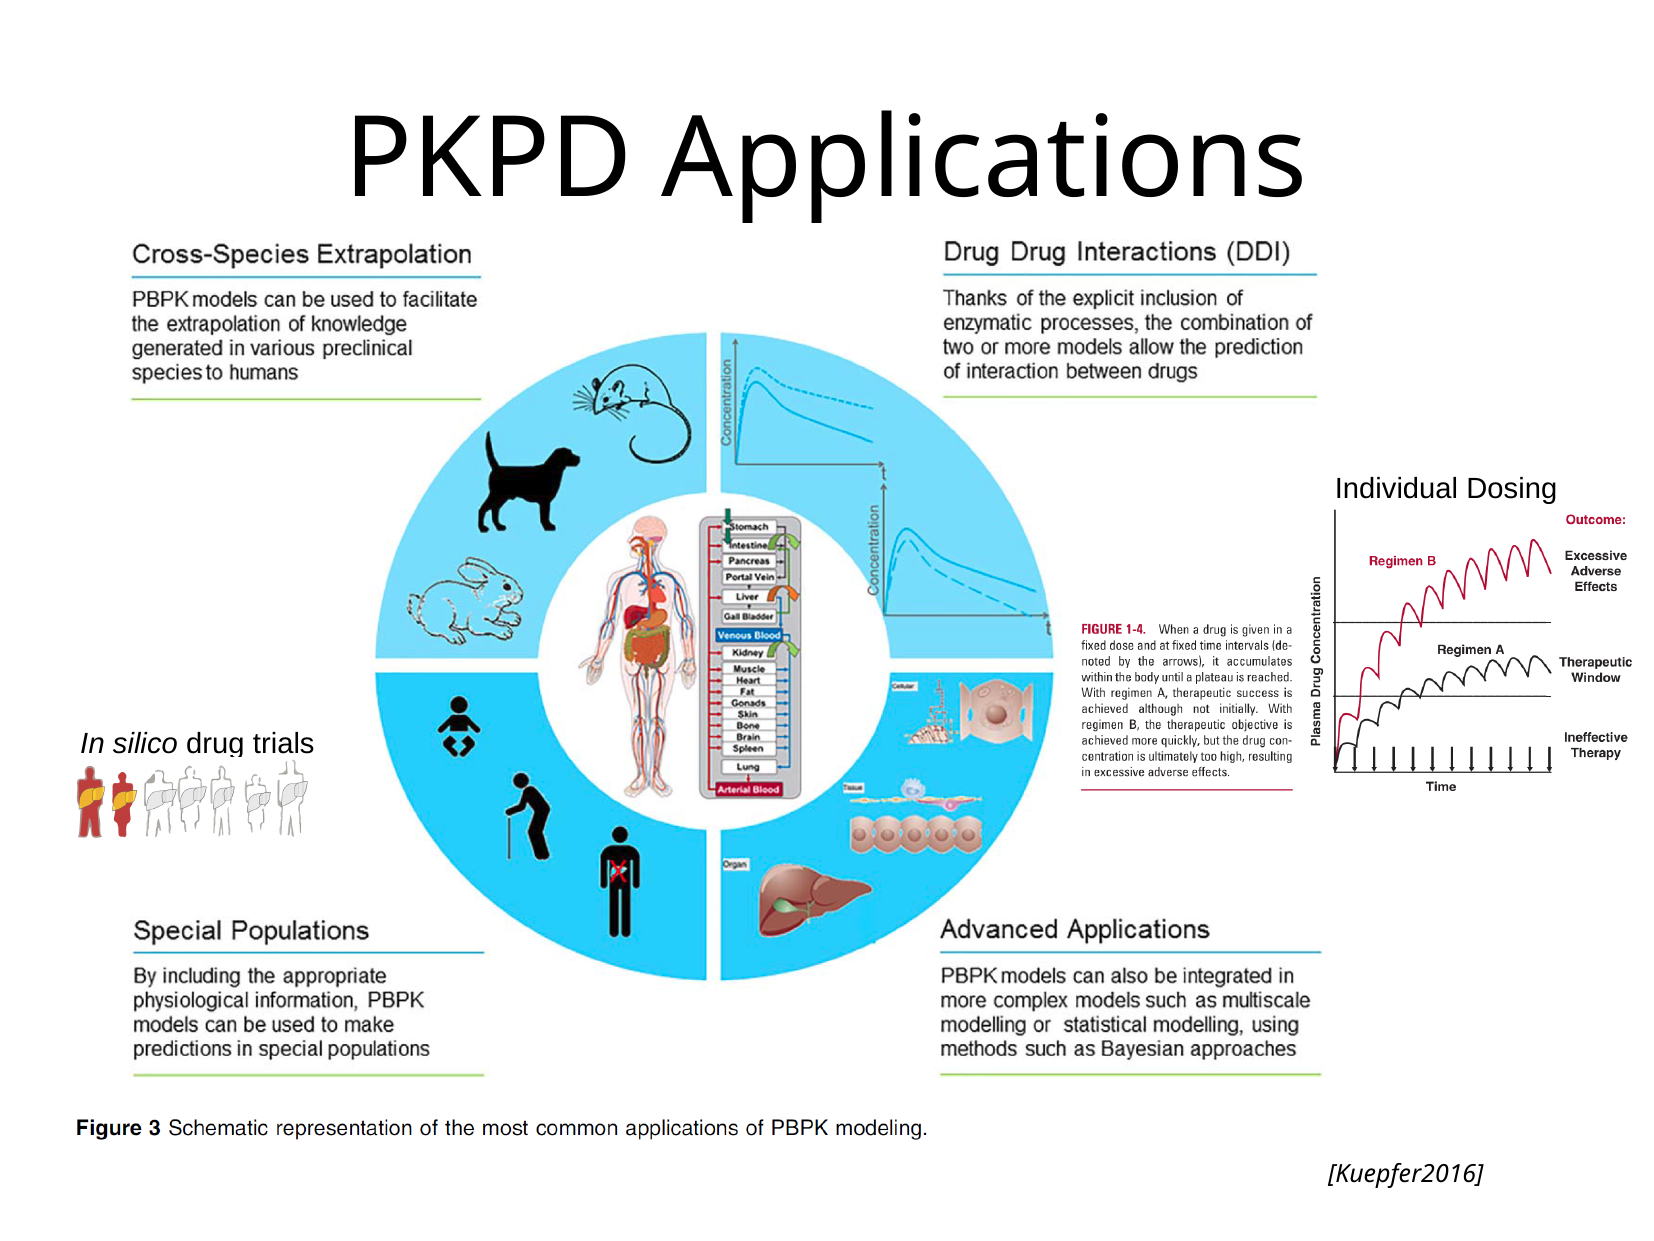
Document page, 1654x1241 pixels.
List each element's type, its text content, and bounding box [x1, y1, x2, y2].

text_box Individual Dosing [1320, 465, 1573, 513]
title PKPD Applications [82, 49, 1571, 257]
picture [75, 239, 1632, 1141]
text_box [Kuepfer2016] [1313, 1147, 1558, 1205]
text_box In silico drug trials [65, 720, 331, 768]
